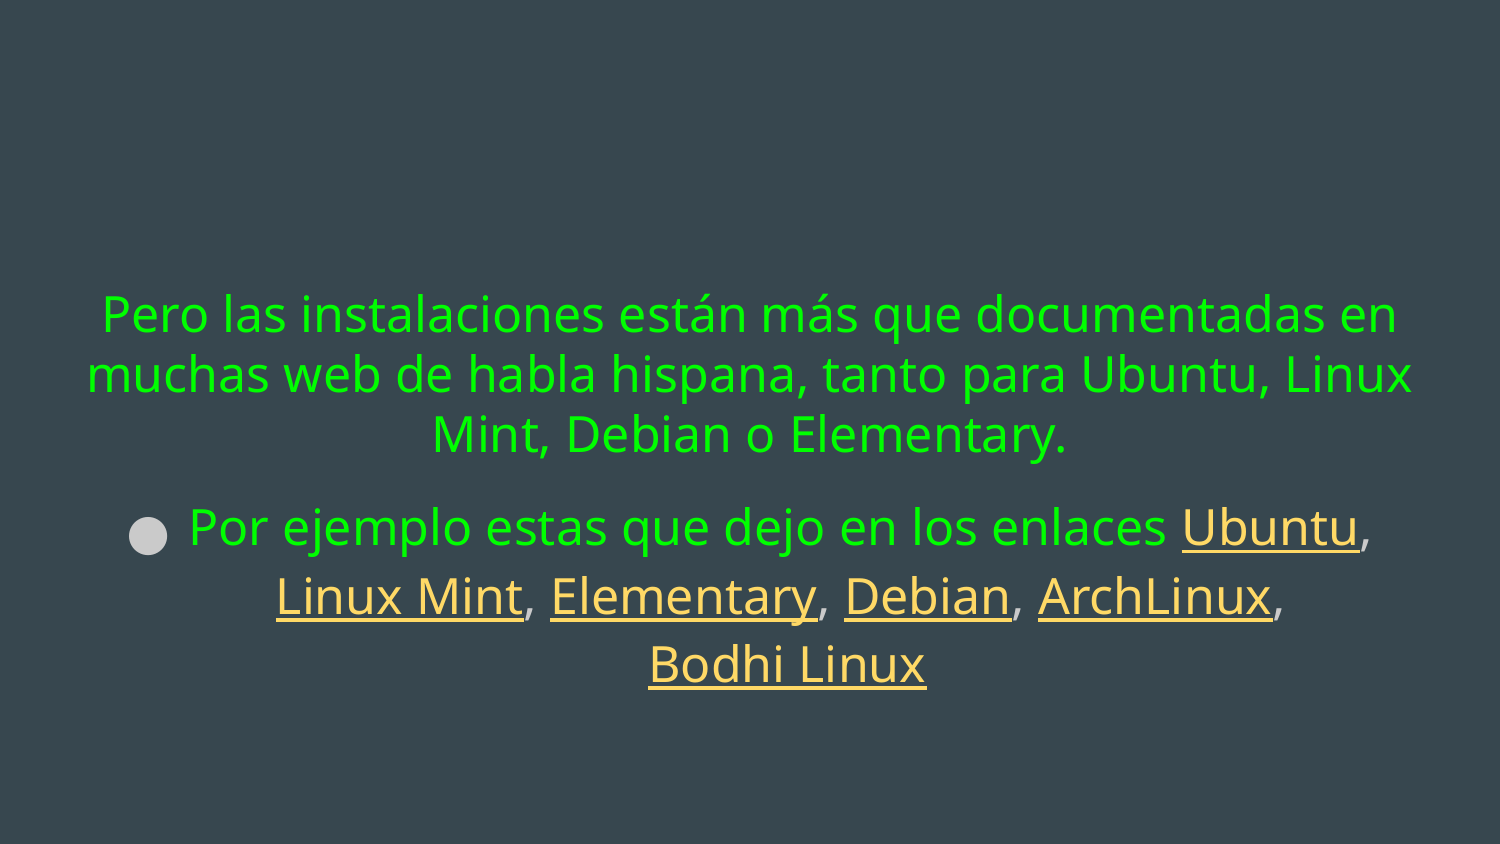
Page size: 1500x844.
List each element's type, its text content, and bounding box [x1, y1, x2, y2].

list Pero las instalaciones están más que documentadas en muchas web de habla hispana, tanto para Ubuntu, Linux Mint, Debian o Elementary. Por ejemplo estas que dejo en los enlaces Ubuntu, Linux Mint, Elementary, Debian, ArchLinux, Bodhi Linux [51, 72, 1449, 817]
